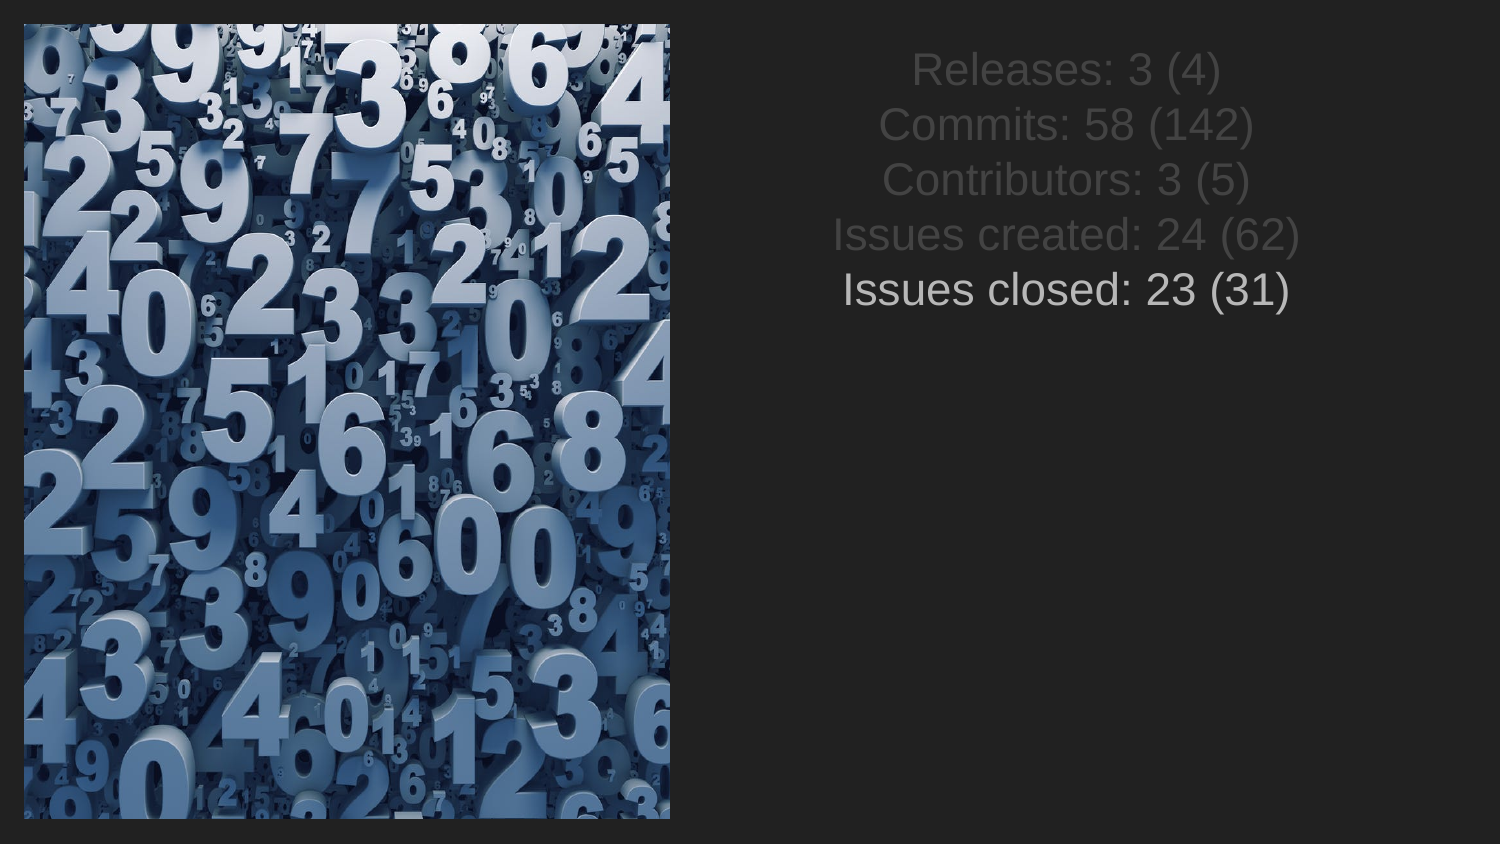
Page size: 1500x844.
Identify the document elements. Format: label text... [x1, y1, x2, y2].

text_box Releases: 3 (4) Commits: 58 (142) Contributors: 3 (5) Issues created: 24 (62) Issues closed: 23 (31) [670, 24, 1464, 819]
picture [24, 24, 670, 819]
